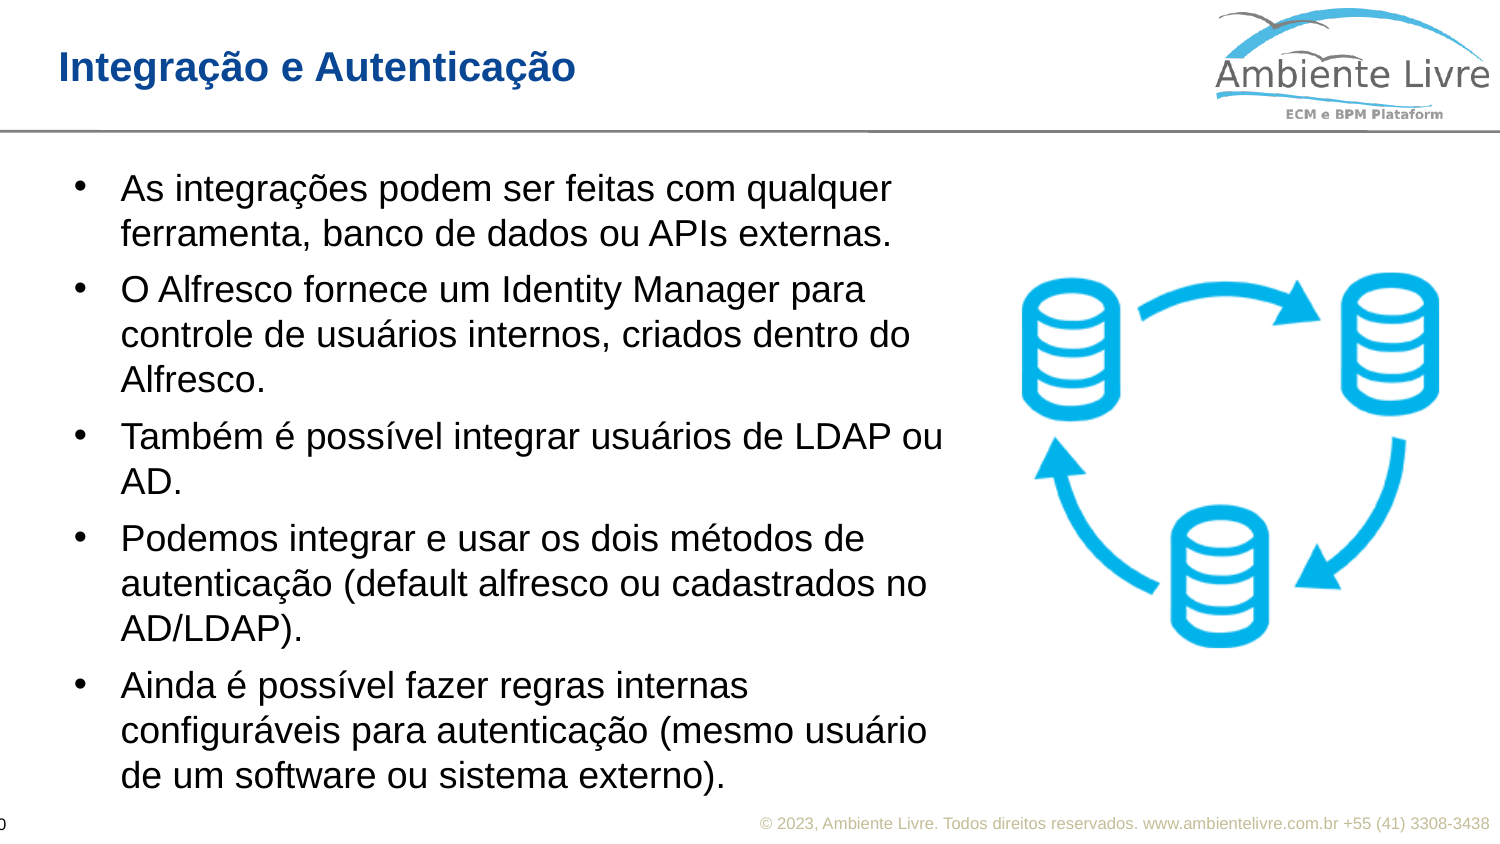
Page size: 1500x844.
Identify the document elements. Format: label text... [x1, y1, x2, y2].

text_box As integrações podem ser feitas com qualquer ferramenta, banco de dados ou APIs externas. O Alfresco fornece um Identity Manager para controle de usuários internos, criados dentro do Alfresco. Também é possível integrar usuários de LDAP ou AD. Podemos integrar e usar os dois métodos de autenticação (default alfresco ou cadastrados no AD/LDAP). Ainda é possível fazer regras internas configuráveis para autenticação (mesmo usuário de um software ou sistema externo). [59, 156, 969, 804]
title Integração e Autenticação [43, 8, 1127, 129]
picture [969, 269, 1453, 650]
picture [1215, 8, 1489, 119]
